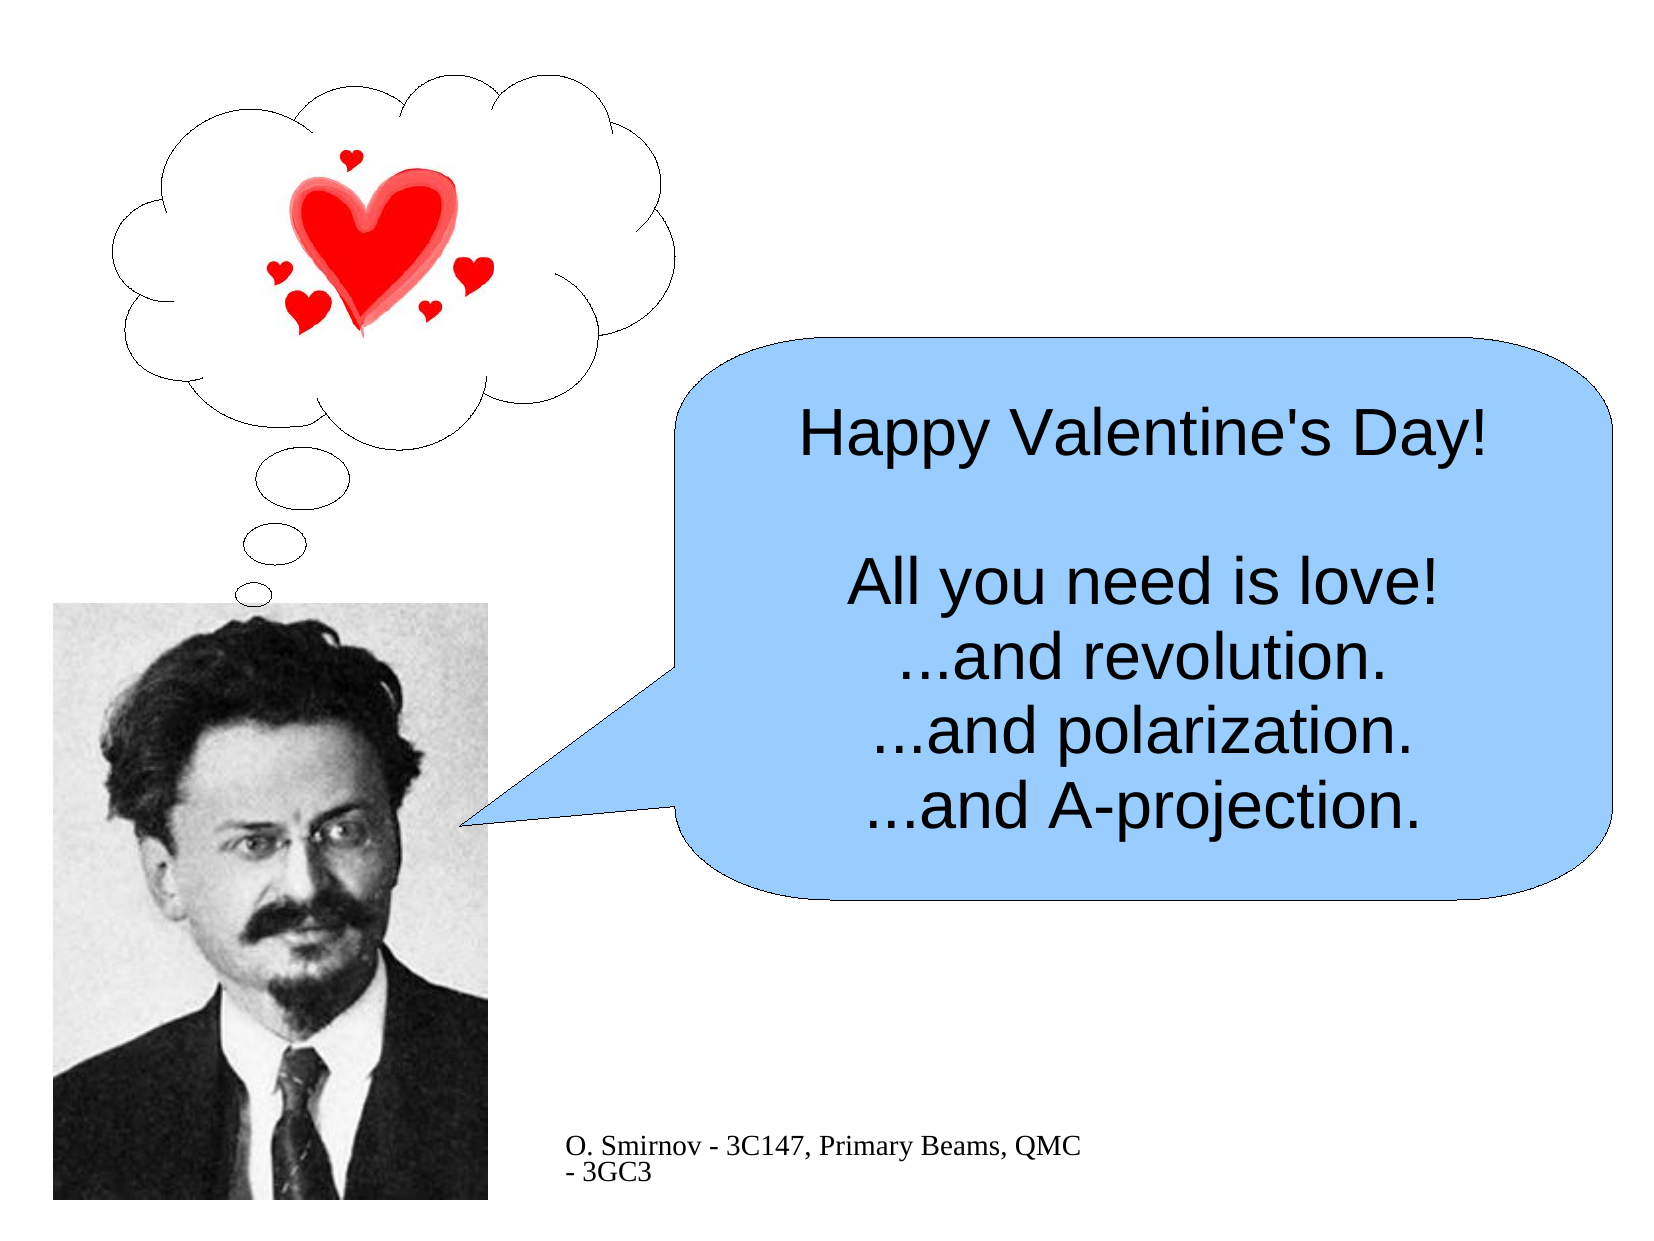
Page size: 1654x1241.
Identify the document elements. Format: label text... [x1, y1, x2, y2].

text_box Happy Valentine's Day! All you need is love! ...and revolution. ...and polarization. ...and A-projection. [459, 337, 1613, 901]
picture [53, 603, 488, 1201]
picture [262, 150, 494, 338]
